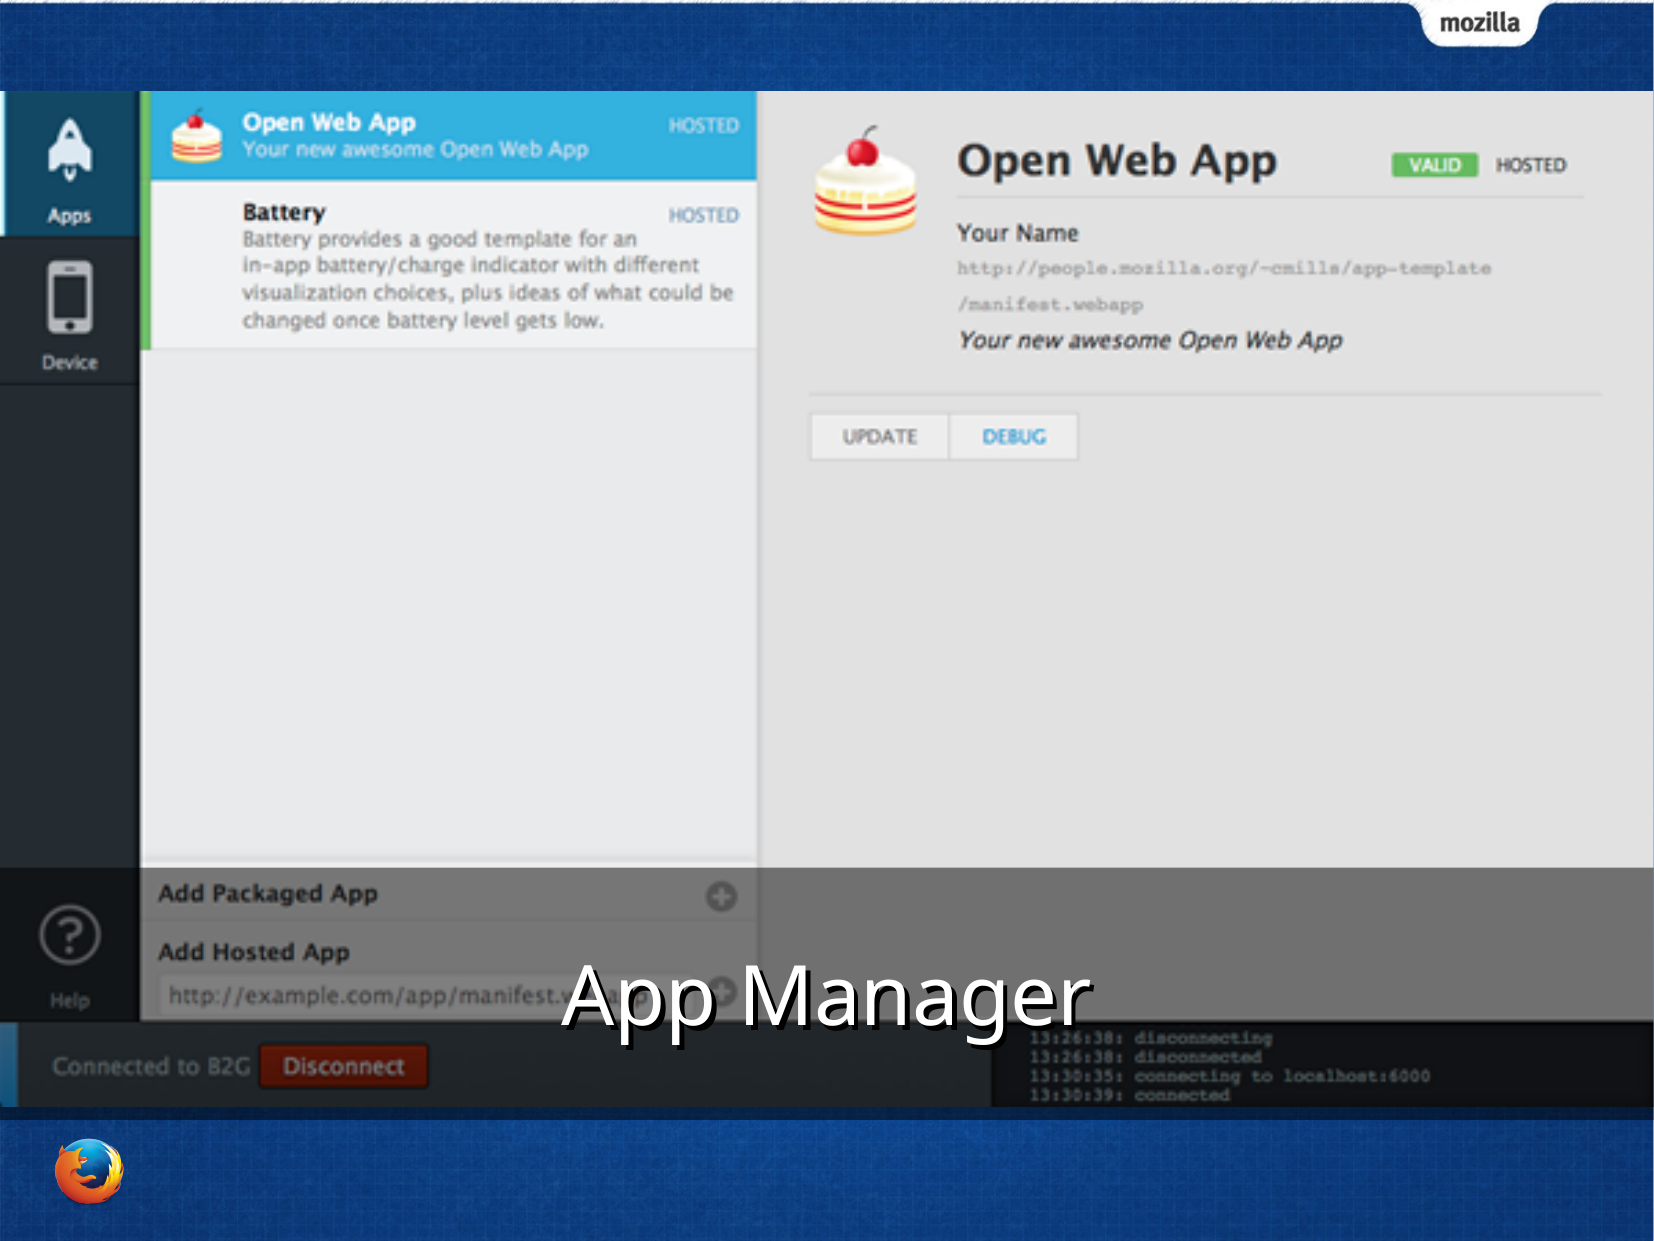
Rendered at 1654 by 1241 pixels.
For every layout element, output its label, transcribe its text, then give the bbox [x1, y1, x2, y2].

picture [0, 0, 1654, 867]
picture [0, 1120, 1654, 1241]
text_box App Manager [0, 867, 1654, 1120]
